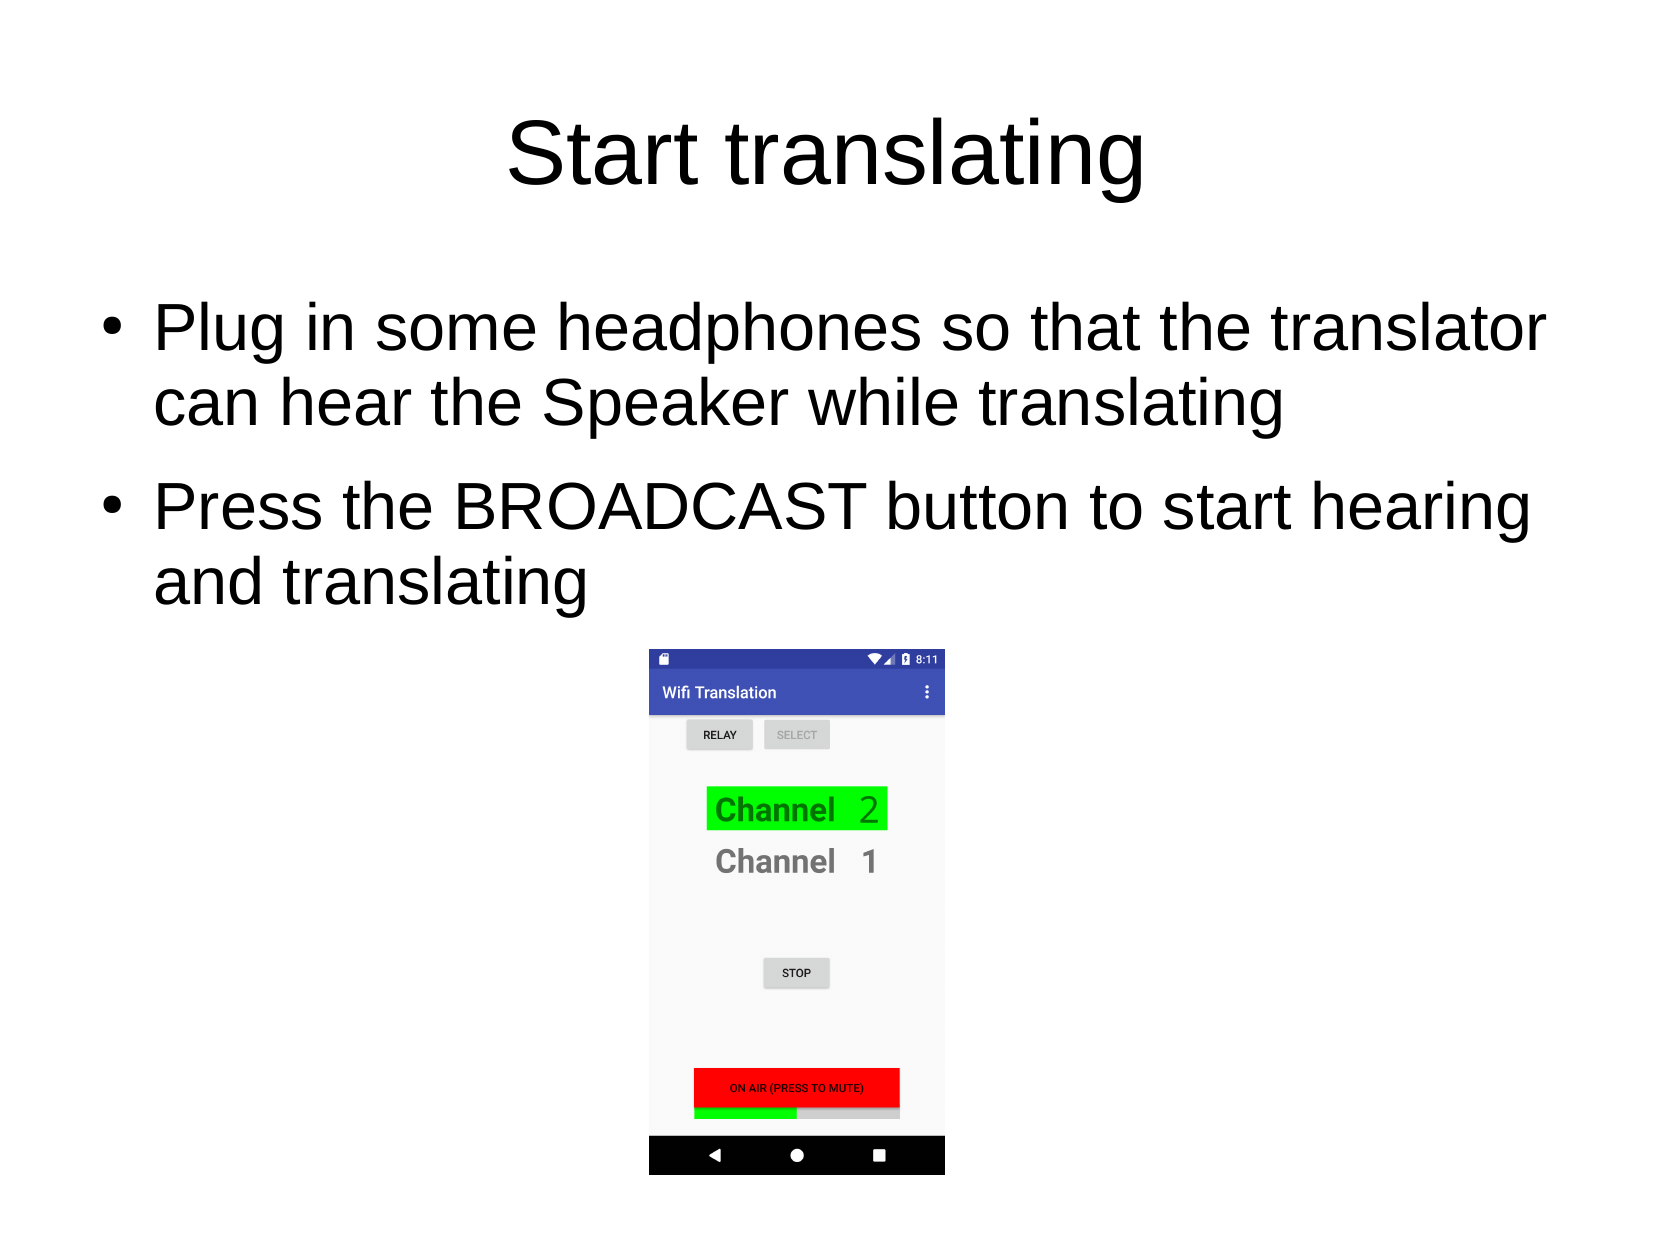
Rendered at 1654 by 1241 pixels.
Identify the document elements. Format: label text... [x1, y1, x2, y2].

list Plug in some headphones so that the translator can hear the Speaker while translating Press the BROADCAST button to start hearing and translating [82, 290, 1571, 650]
picture [649, 649, 945, 1175]
title Start translating [82, 49, 1571, 257]
